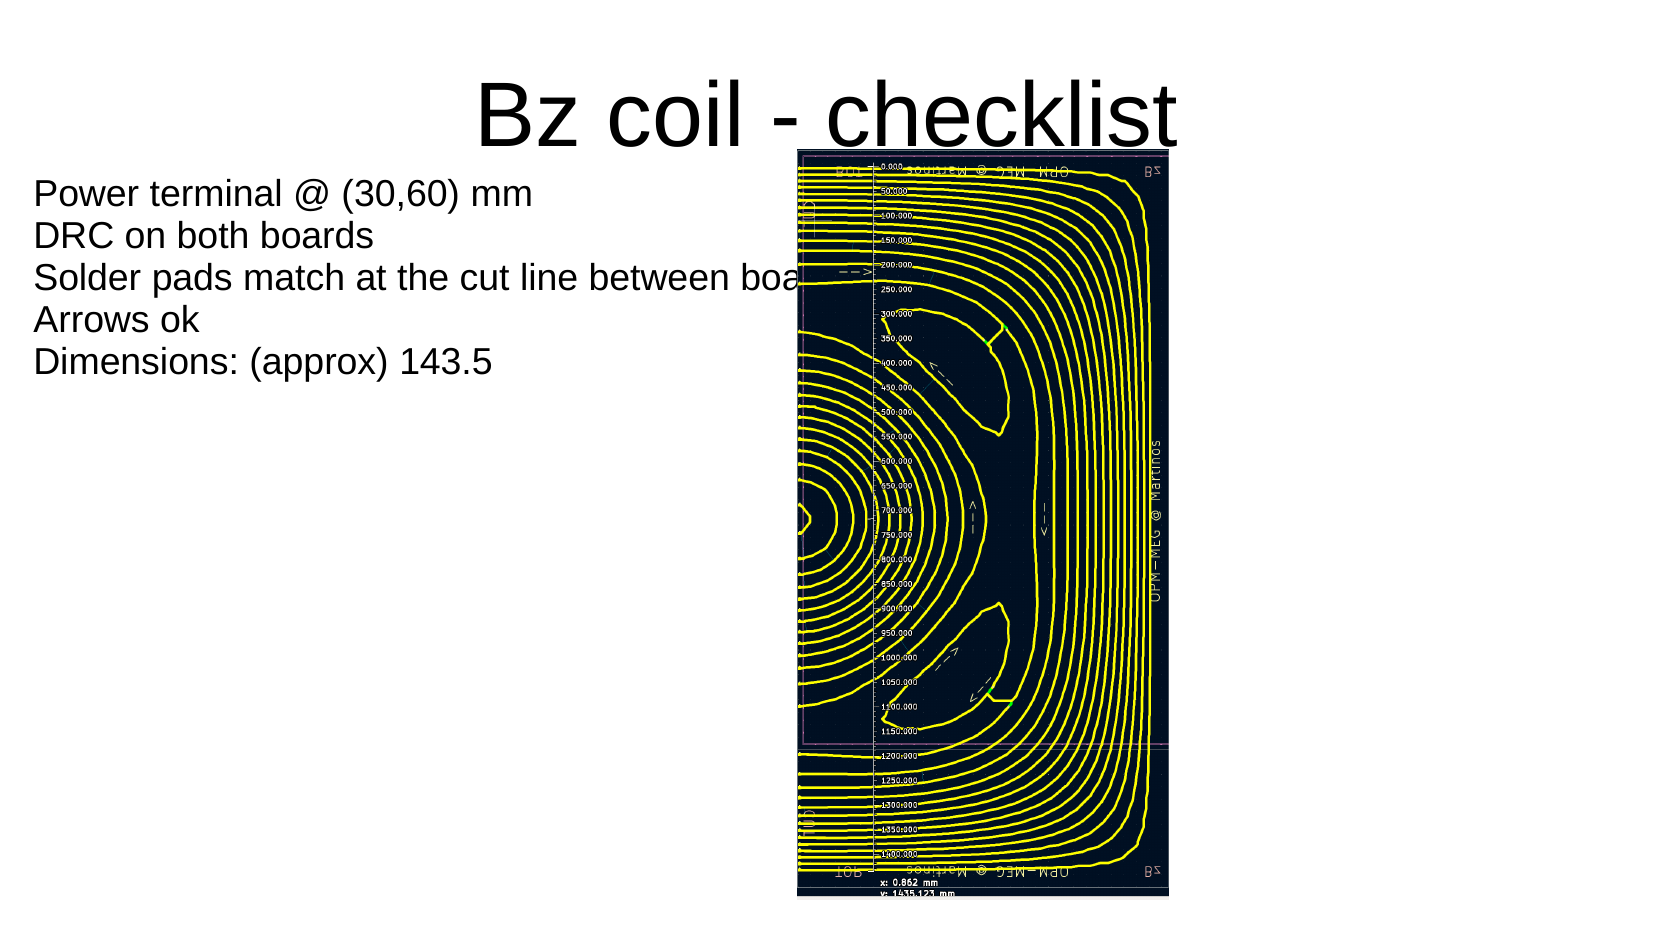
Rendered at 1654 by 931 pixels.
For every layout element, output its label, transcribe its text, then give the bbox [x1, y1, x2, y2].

text_box Power terminal @ (30,60) mm DRC on both boards Solder pads match at the cut line between boards Arrows ok Dimensions: (approx) 143.5 [18, 164, 797, 474]
title Bz coil - checklist [82, 37, 1571, 193]
picture [797, 149, 1169, 900]
